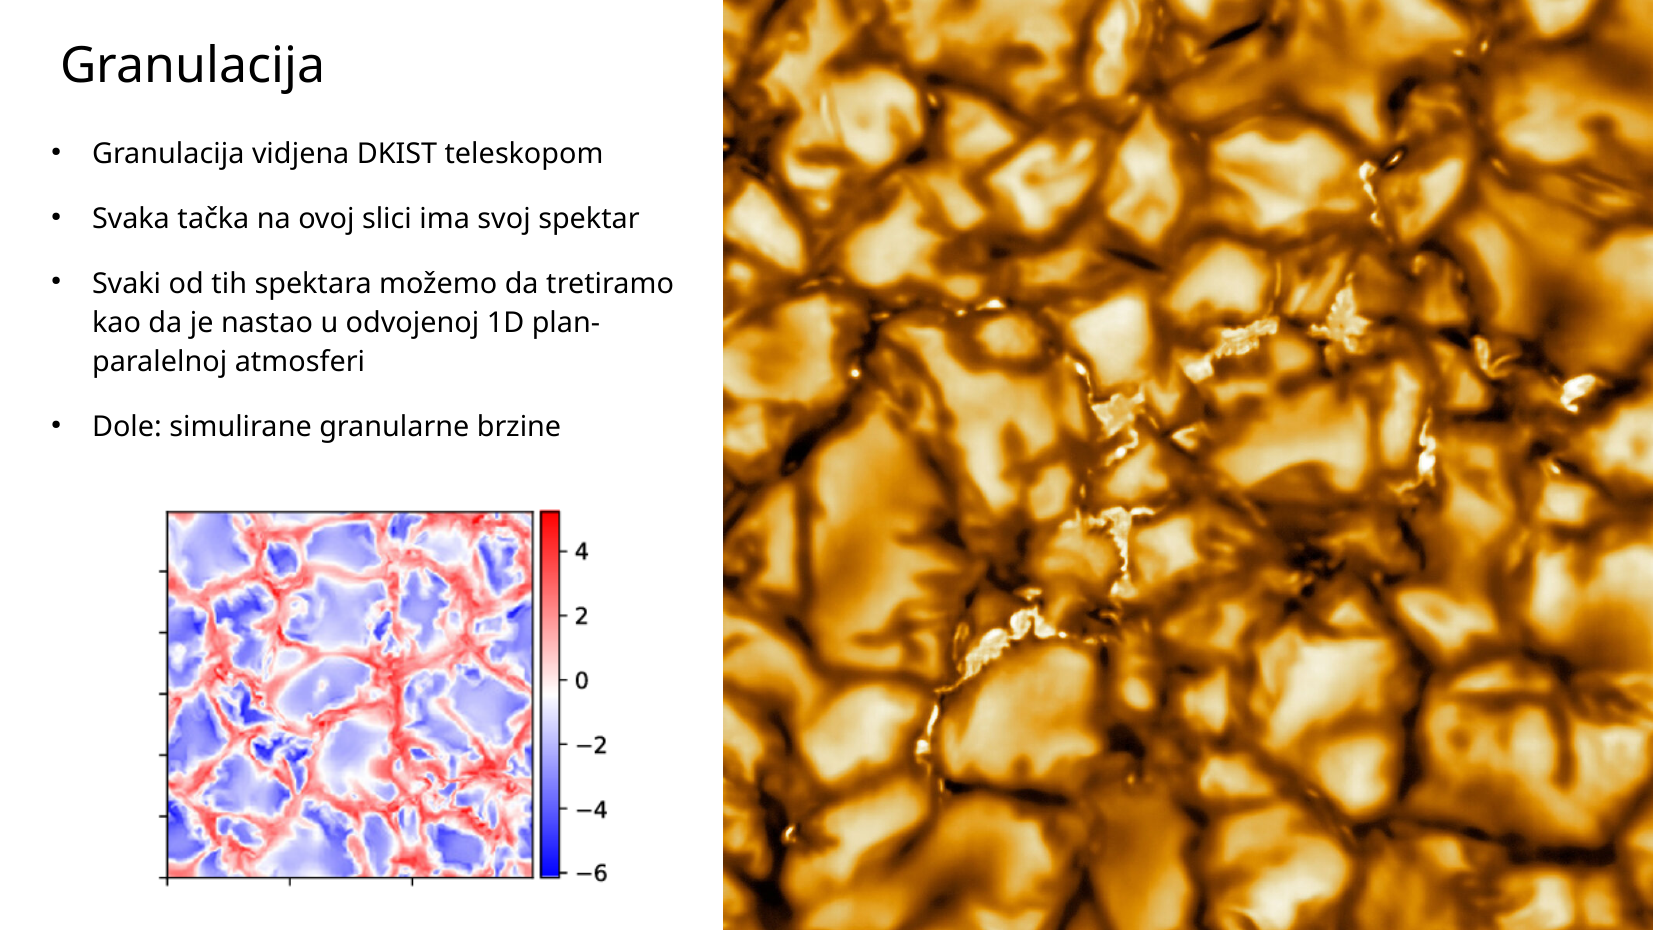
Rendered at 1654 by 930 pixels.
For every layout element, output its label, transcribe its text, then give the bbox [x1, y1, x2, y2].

list Granulacija vidjena DKIST teleskopom Svaka tačka na ovoj slici ima svoj spektar Svaki od tih spektara možemo da tretiramo kao da je nastao u odvojenoj 1D plan-paralelnoj atmosferi Dole: simulirane granularne brzine [37, 133, 713, 450]
picture [112, 476, 638, 901]
title Granulacija [59, 13, 723, 113]
picture [723, 0, 1653, 930]
